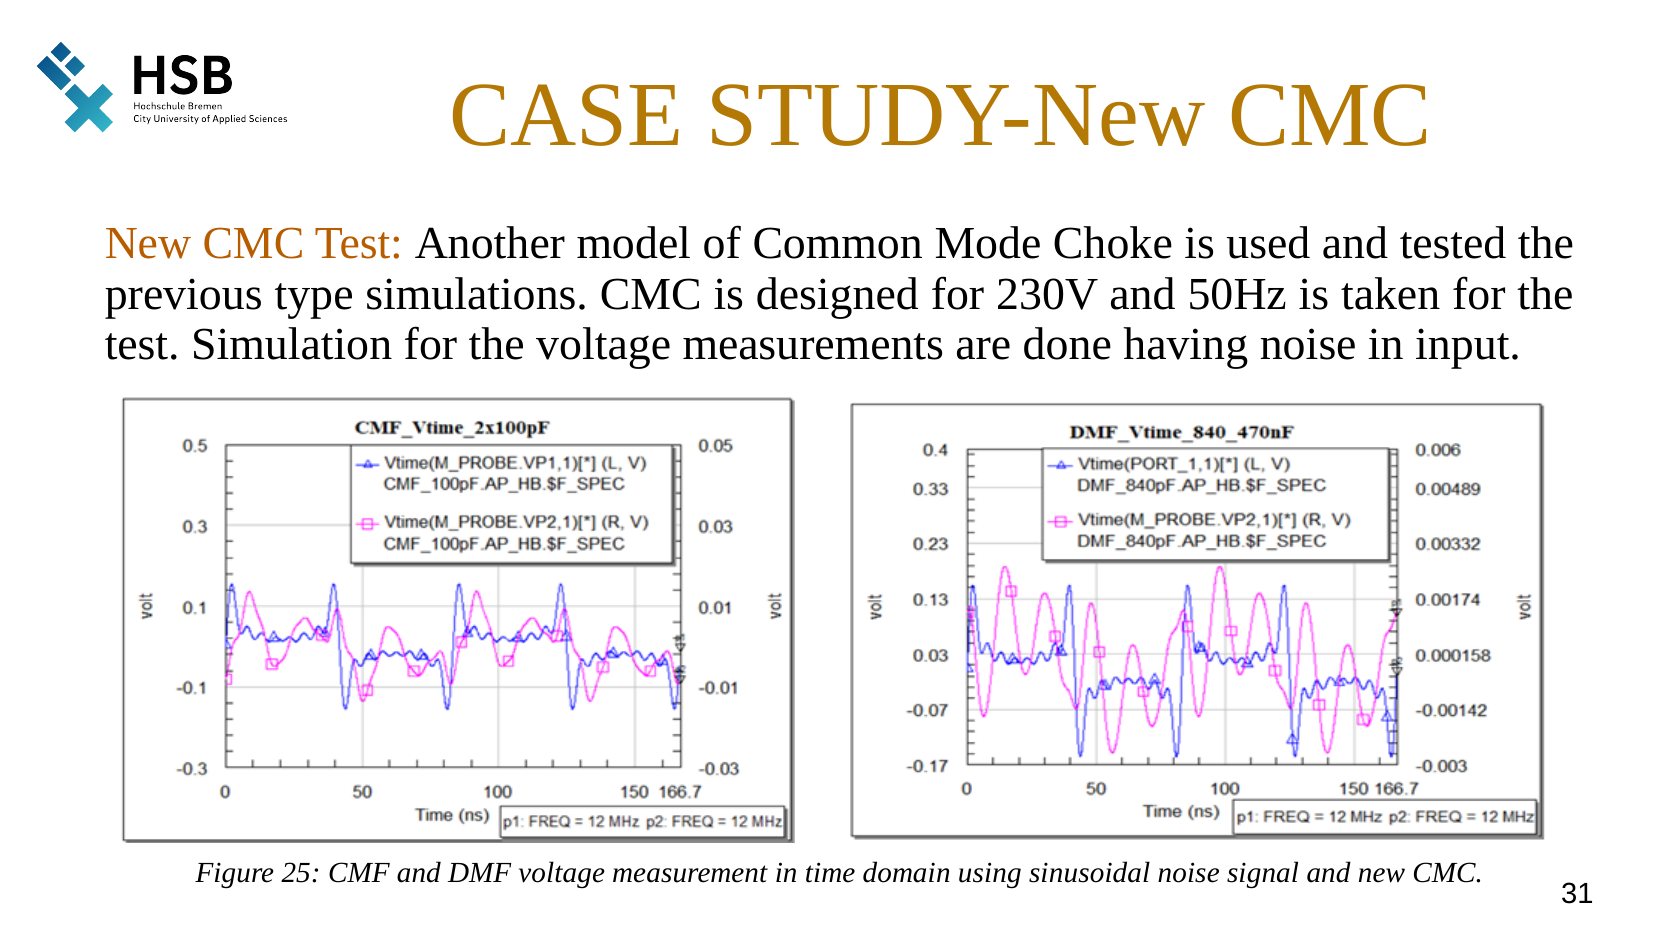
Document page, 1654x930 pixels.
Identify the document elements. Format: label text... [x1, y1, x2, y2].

text_box <number> [1546, 870, 1653, 926]
picture [26, 23, 297, 149]
text_box Figure 25: CMF and DMF voltage measurement in time domain using sinusoidal noise signal and new CMC. [180, 849, 1500, 897]
picture [119, 395, 795, 843]
title CASE STUDY-New CMC [82, 37, 1571, 193]
picture [848, 401, 1545, 840]
text_box New CMC Test: Another model of Common Mode Choke is used and tested the previous type simulations. CMC is designed for 230V and 50Hz is taken for the test. Simulation for the voltage measurements are done having noise in input. [89, 210, 1590, 390]
